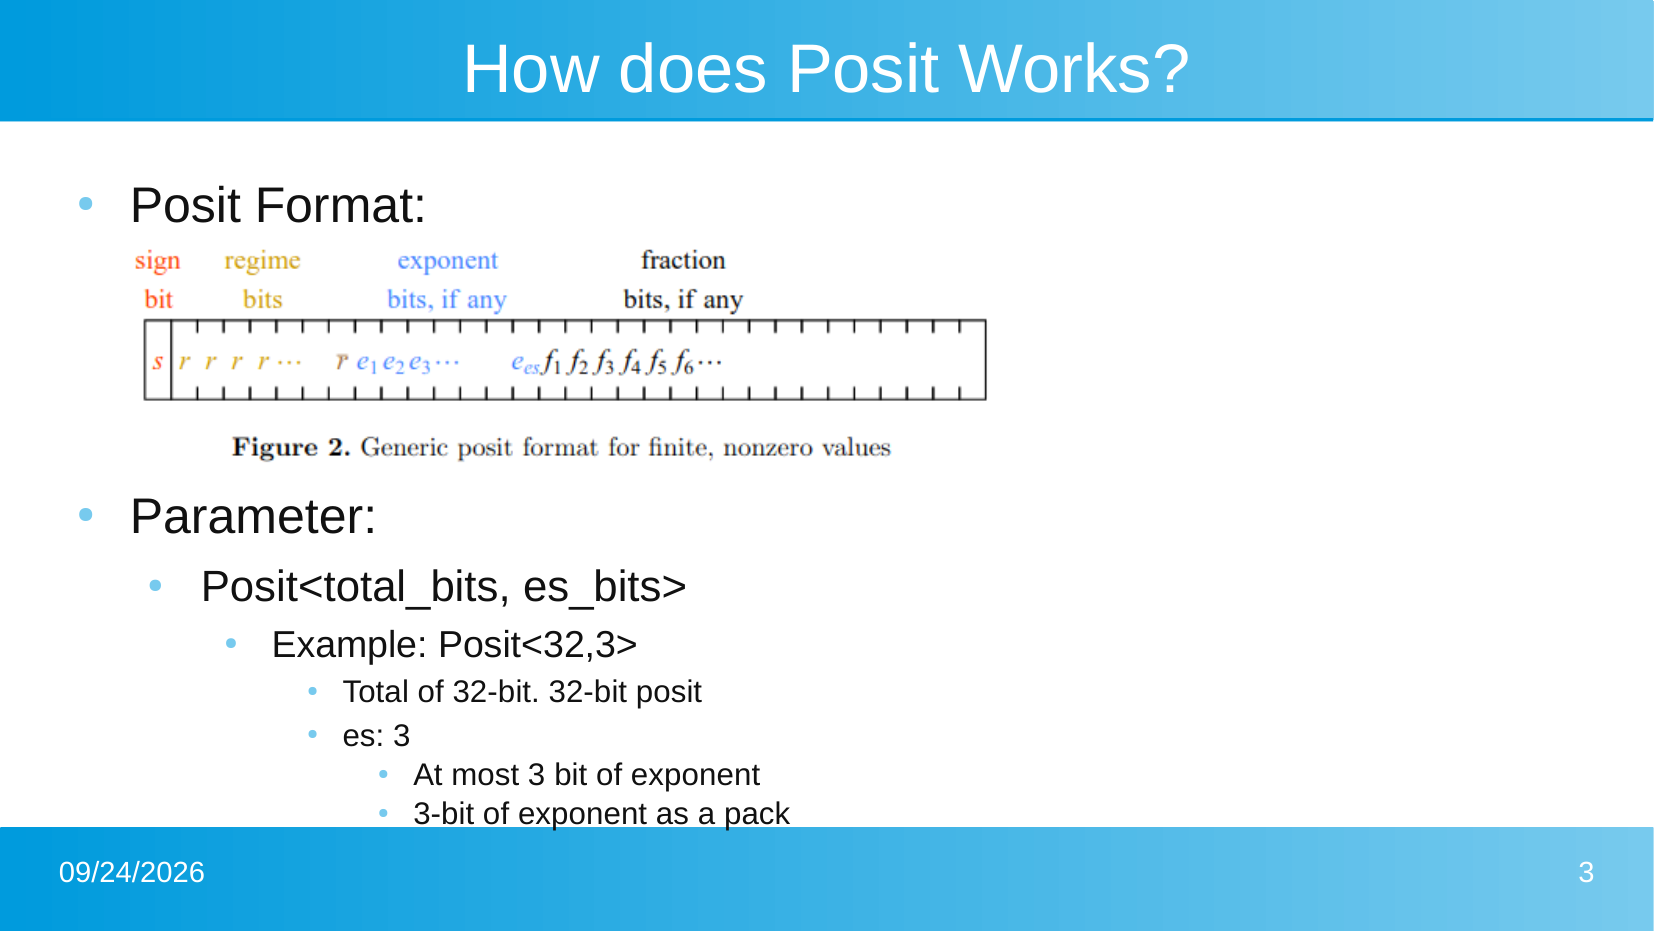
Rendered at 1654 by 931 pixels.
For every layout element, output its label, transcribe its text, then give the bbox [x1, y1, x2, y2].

list Posit Format: Parameter: Posit<total_bits, es_bits> Example: Posit<32,3> Total of 32-bit. 32-bit posit es: 3 At most 3 bit of exponent 3-bit of exponent as a pack [59, 177, 1595, 768]
picture [97, 236, 1004, 470]
title How does Posit Works? [59, 29, 1595, 108]
